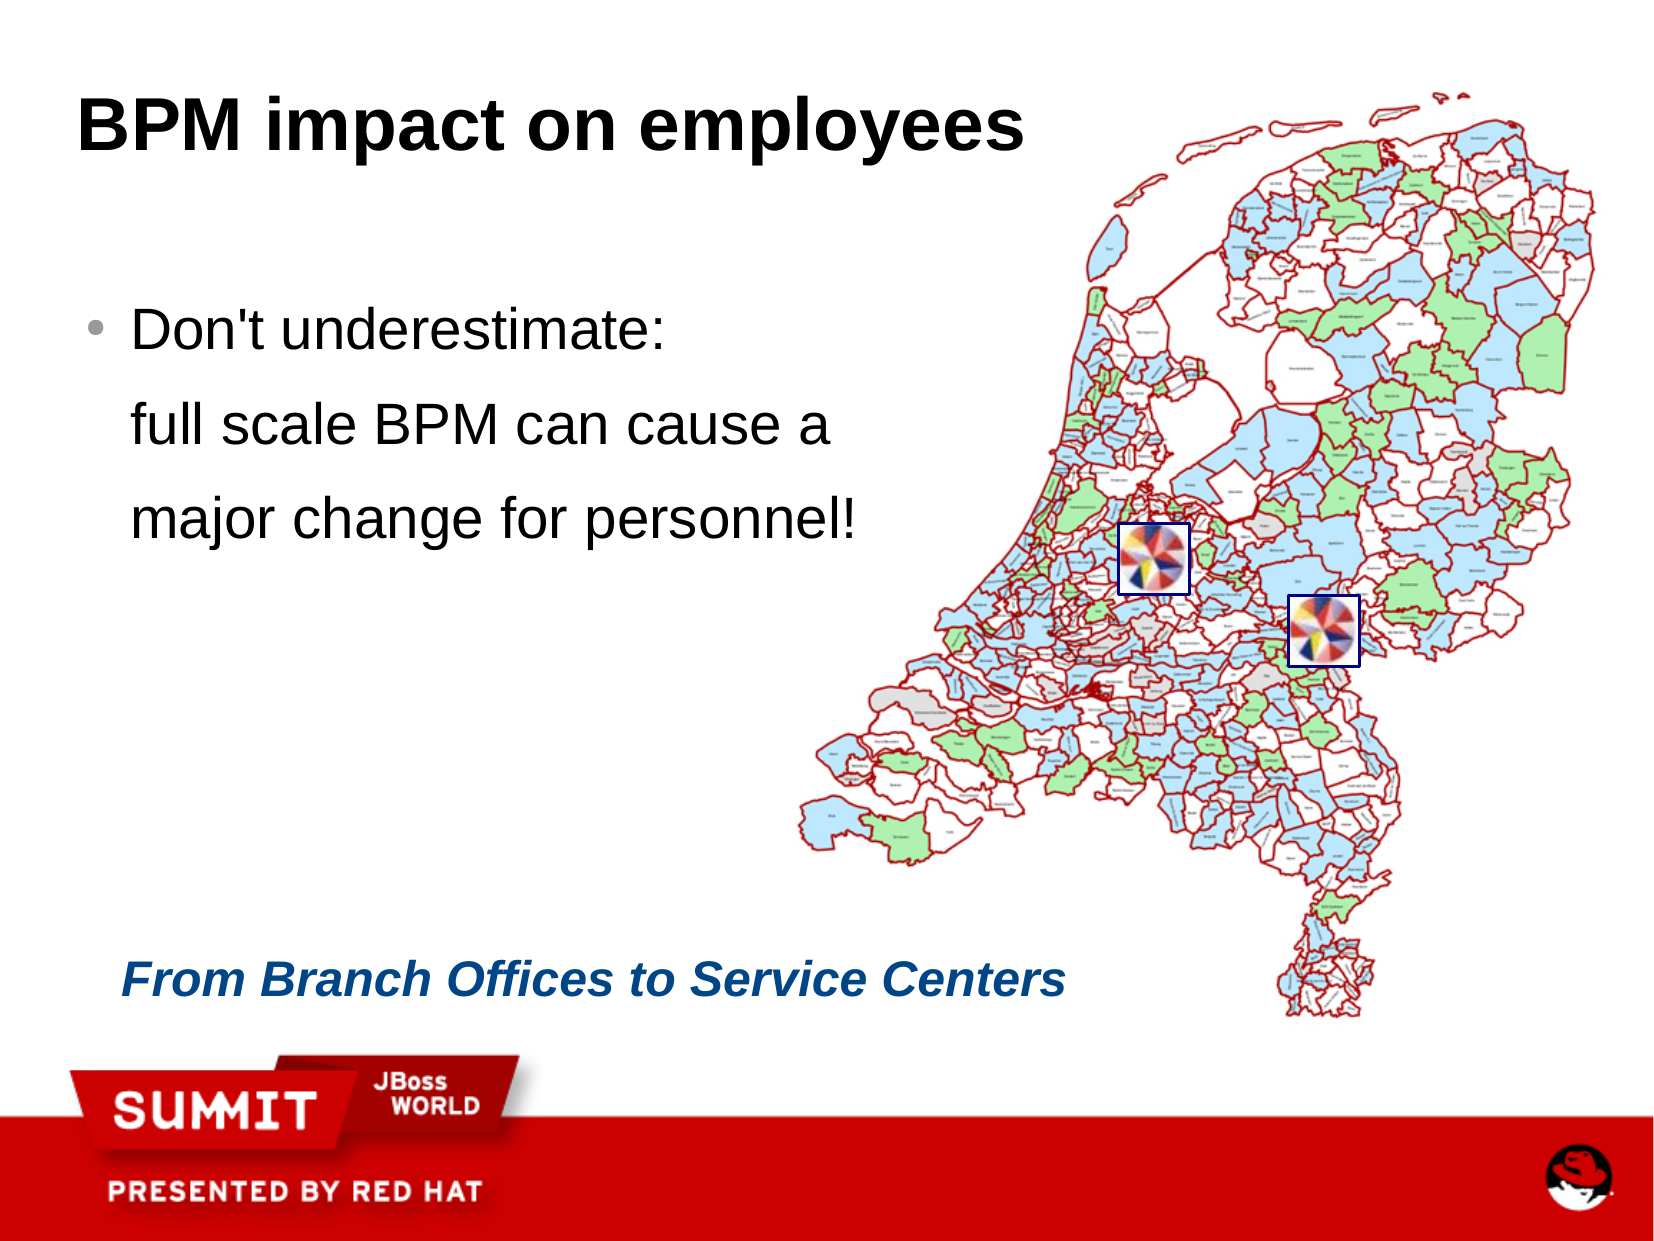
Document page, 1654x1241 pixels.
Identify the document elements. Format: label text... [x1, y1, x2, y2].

title BPM impact on employees [76, 45, 1565, 204]
list Don't underestimate: full scale BPM can cause a major change for personnel! [70, 297, 1571, 898]
text_box From Branch Offices to Service Centers [61, 950, 1531, 1018]
picture [0, 81, 1654, 1241]
